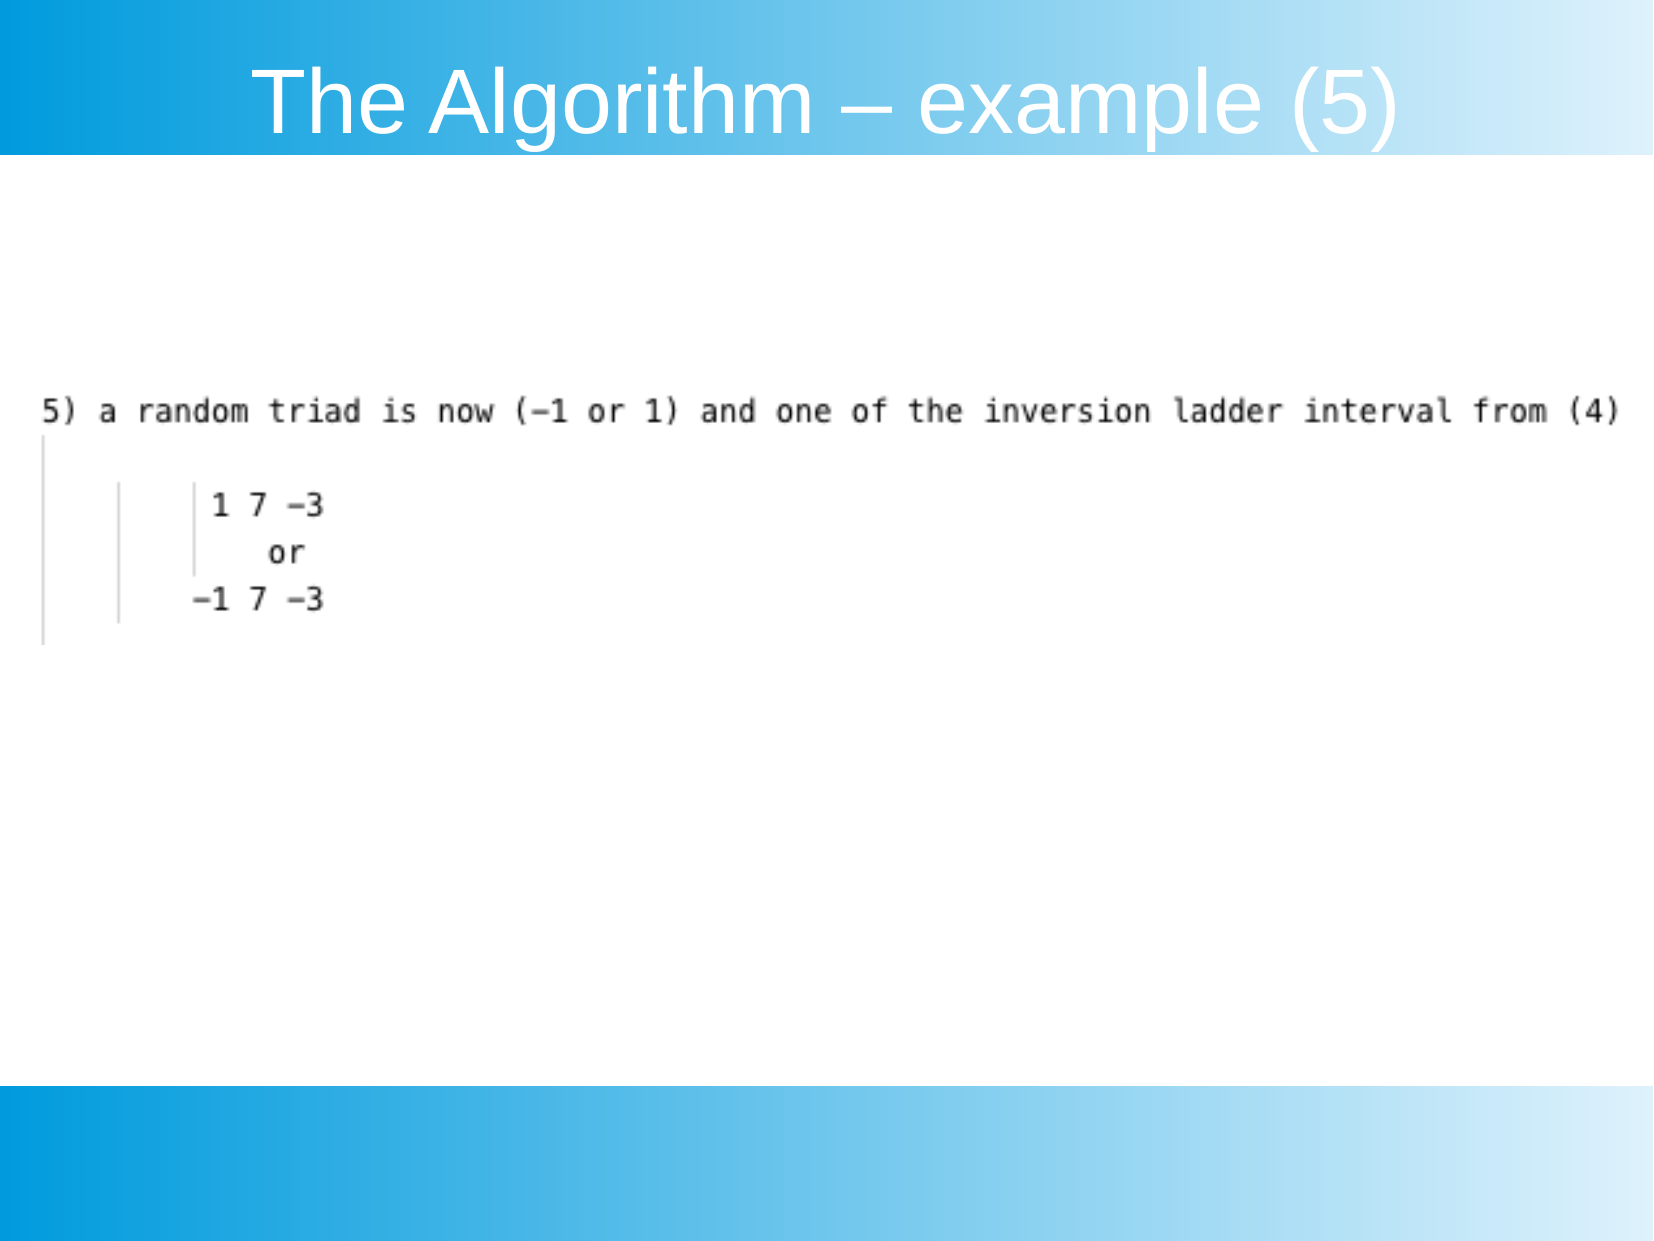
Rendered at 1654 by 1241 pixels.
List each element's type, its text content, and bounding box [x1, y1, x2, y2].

picture [40, 389, 1639, 646]
title The Algorithm – example (5) [82, 49, 1571, 155]
